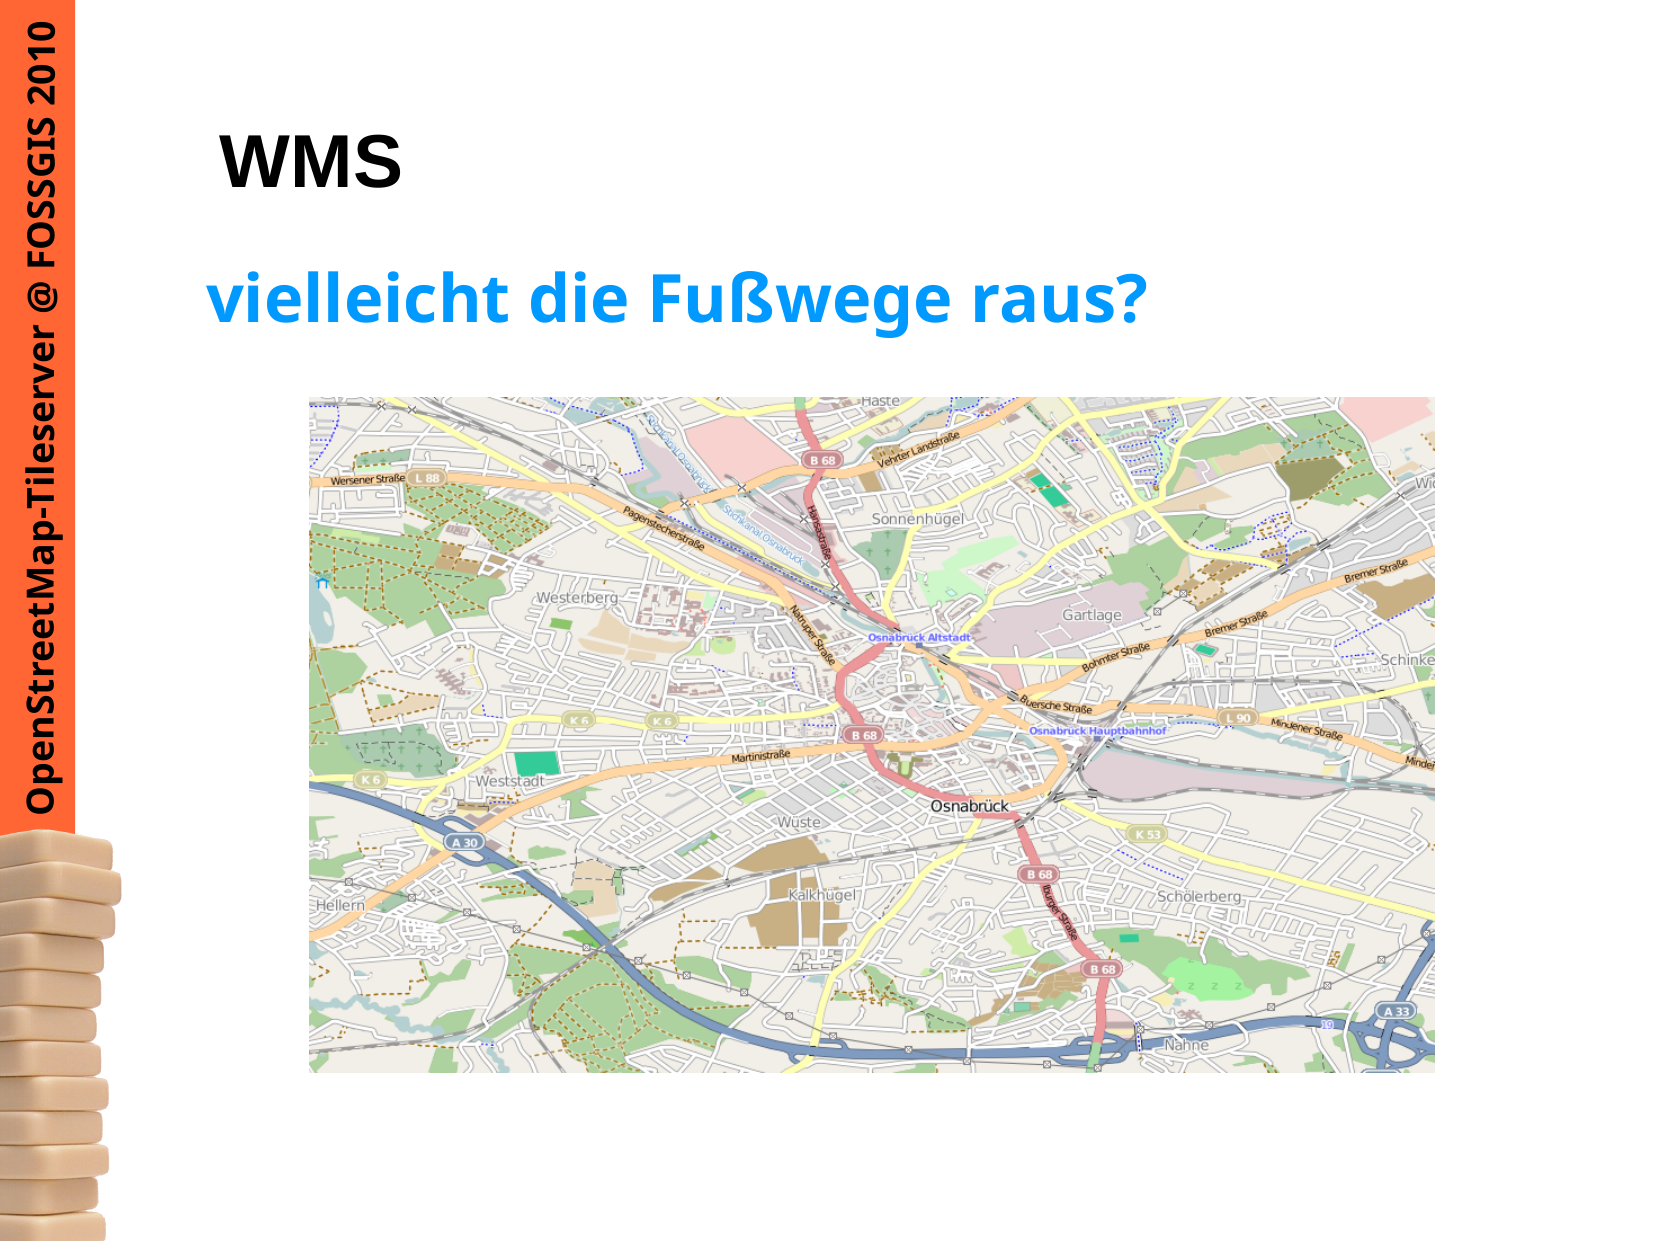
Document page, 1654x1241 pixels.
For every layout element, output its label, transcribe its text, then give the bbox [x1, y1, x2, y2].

picture [0, 816, 133, 1241]
text_box vielleicht die Fußwege raus? [191, 243, 1578, 447]
text_box WMS [205, 112, 1501, 212]
picture [309, 446, 1435, 1073]
